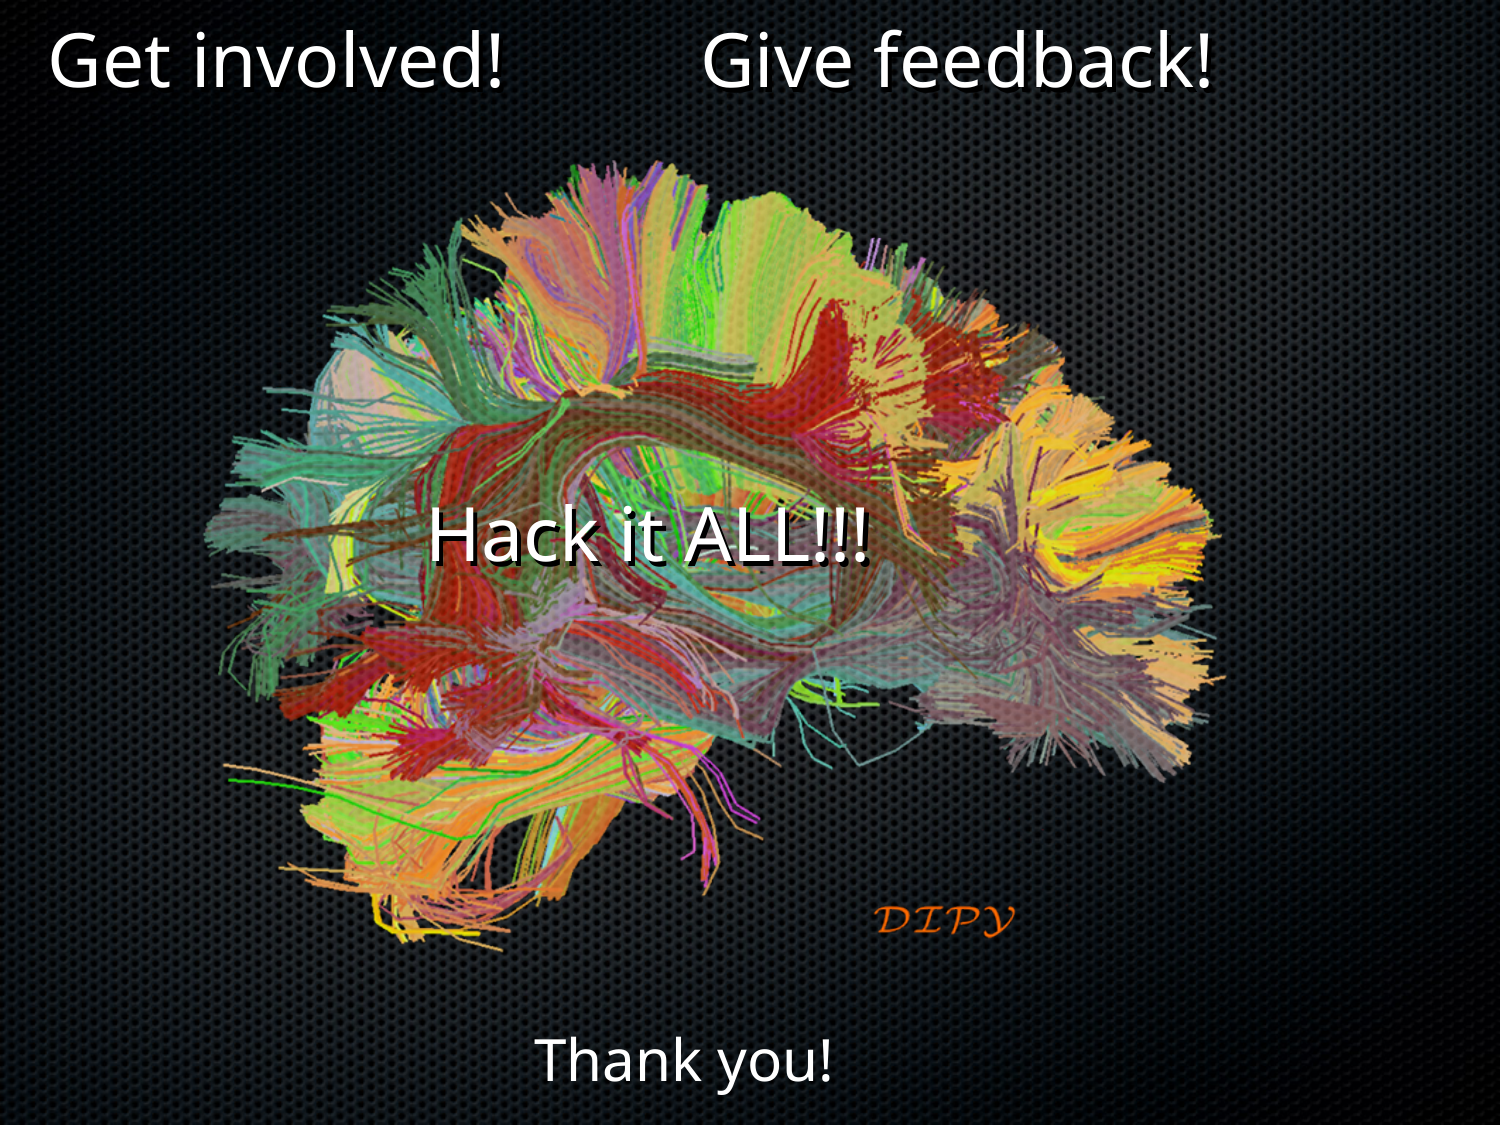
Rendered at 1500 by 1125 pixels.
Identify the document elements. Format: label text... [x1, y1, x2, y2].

text_box Hack it ALL!!! [417, 478, 1039, 586]
text_box Thank you! [519, 1015, 1049, 1125]
picture [0, 0, 1500, 1125]
title Get involved! Give feedback! [39, 0, 1500, 199]
